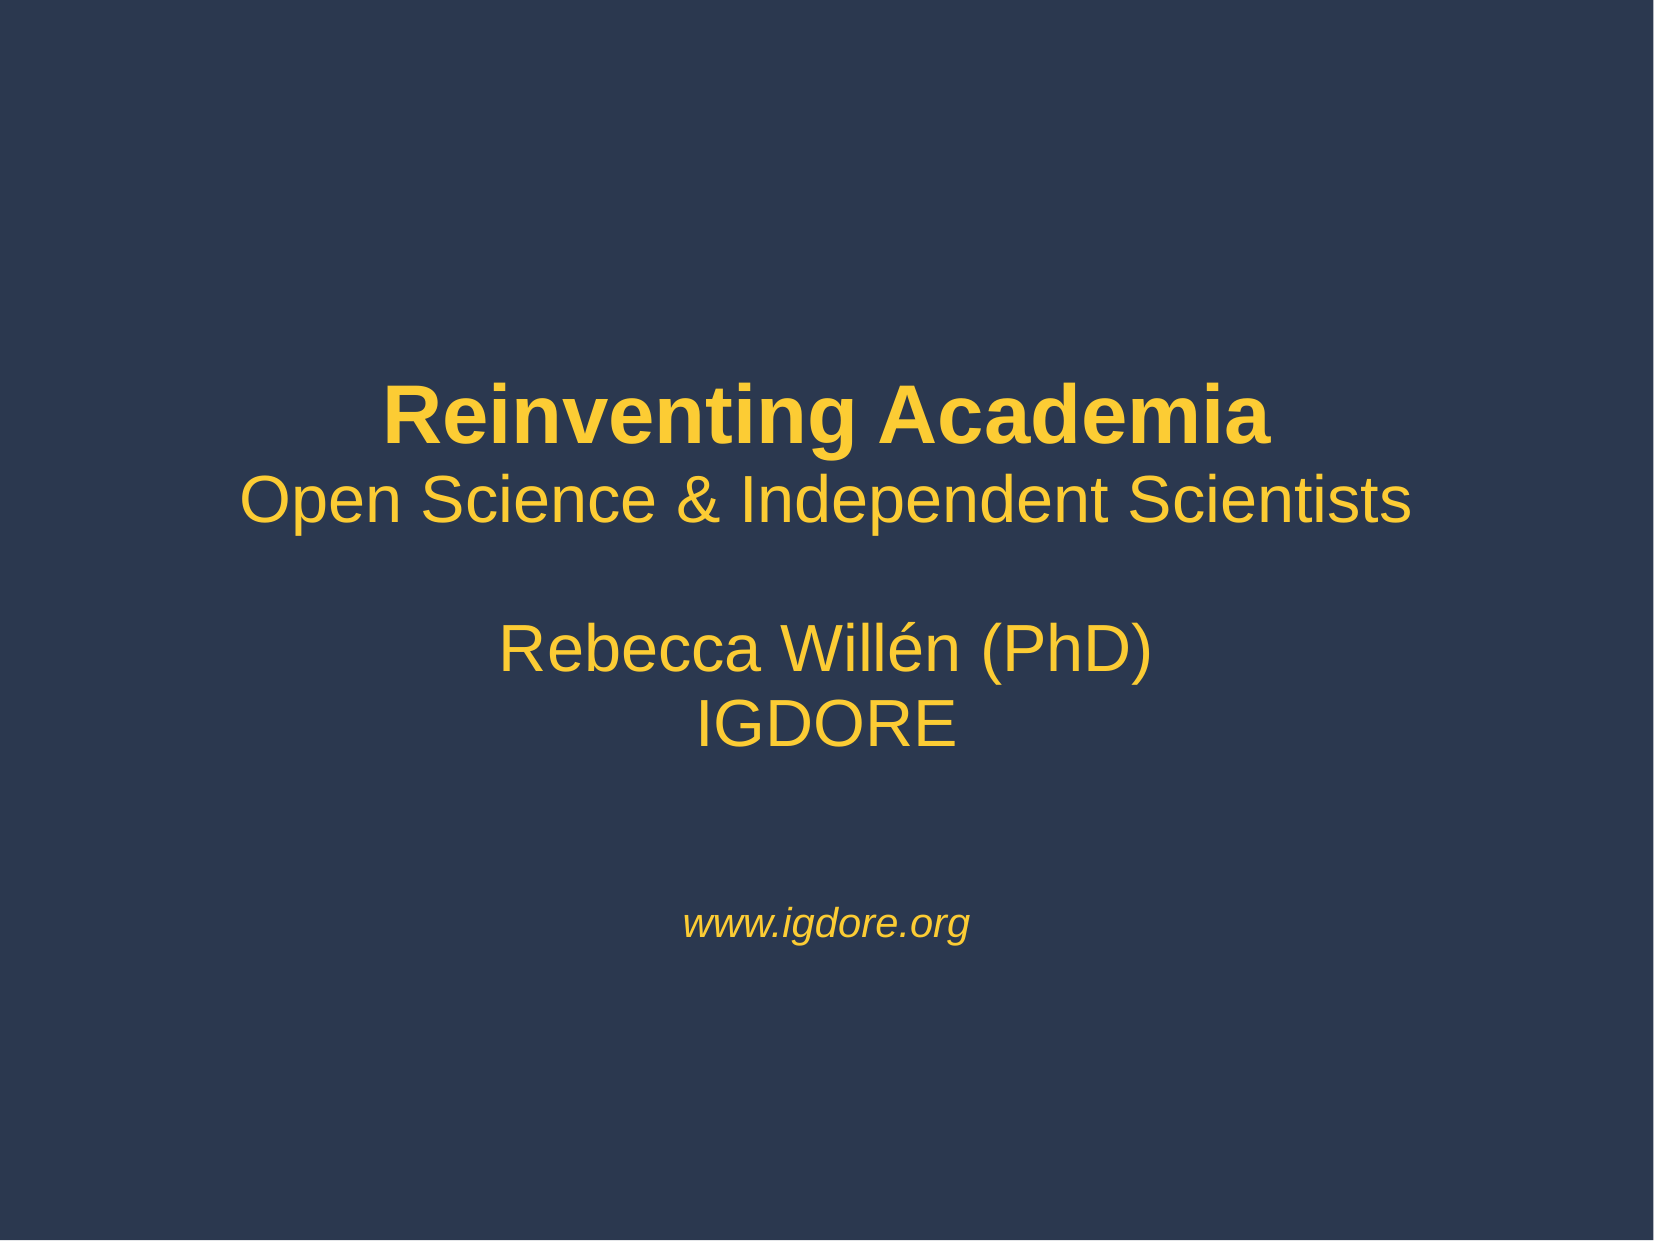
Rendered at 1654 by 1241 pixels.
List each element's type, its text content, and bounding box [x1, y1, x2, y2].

text_box Reinventing Academia Open Science & Independent Scientists Rebecca Willén (PhD) IGDORE www.igdore.org [0, 0, 1654, 1241]
